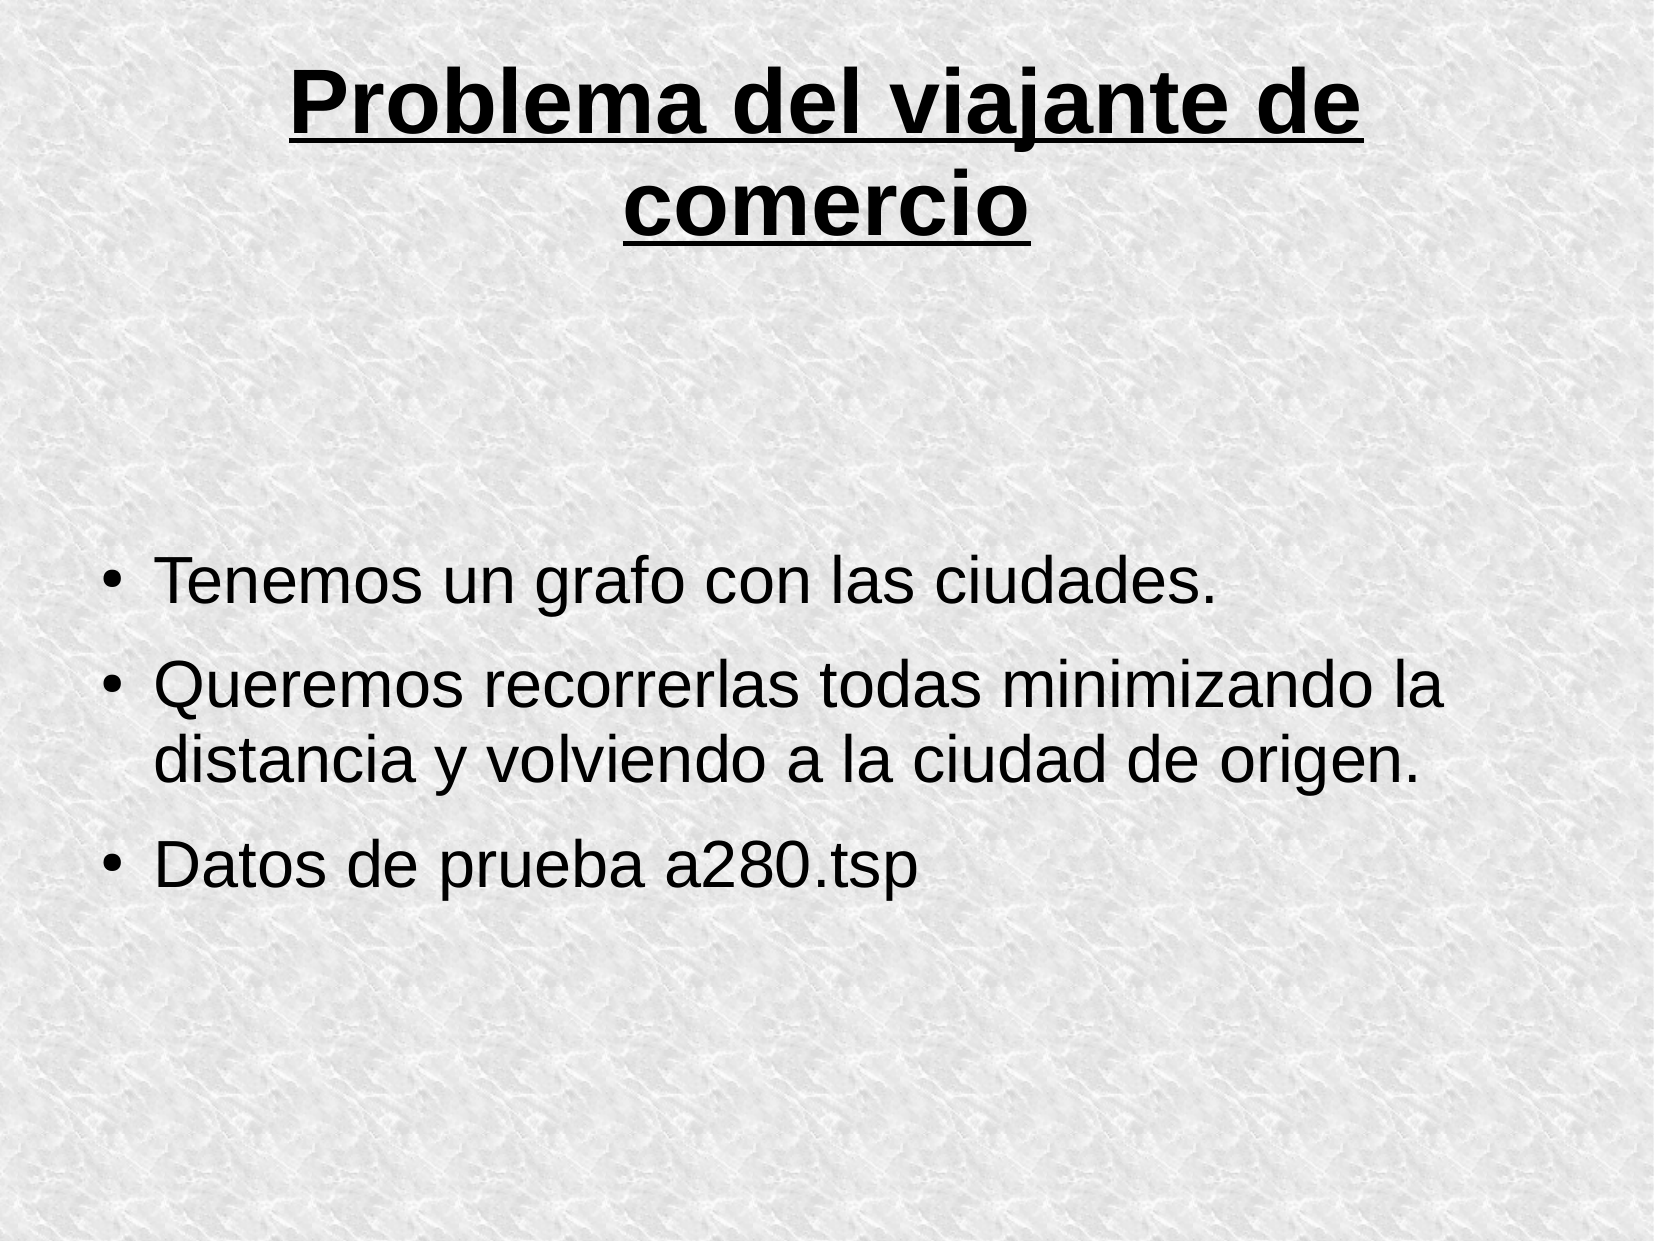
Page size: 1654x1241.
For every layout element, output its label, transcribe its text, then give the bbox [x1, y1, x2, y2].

picture [0, 0, 1654, 1241]
list Tenemos un grafo con las ciudades. Queremos recorrerlas todas minimizando la distancia y volviendo a la ciudad de origen. Datos de prueba a280.tsp [82, 543, 1571, 1028]
title Problema del viajante de comercio [82, 49, 1571, 257]
